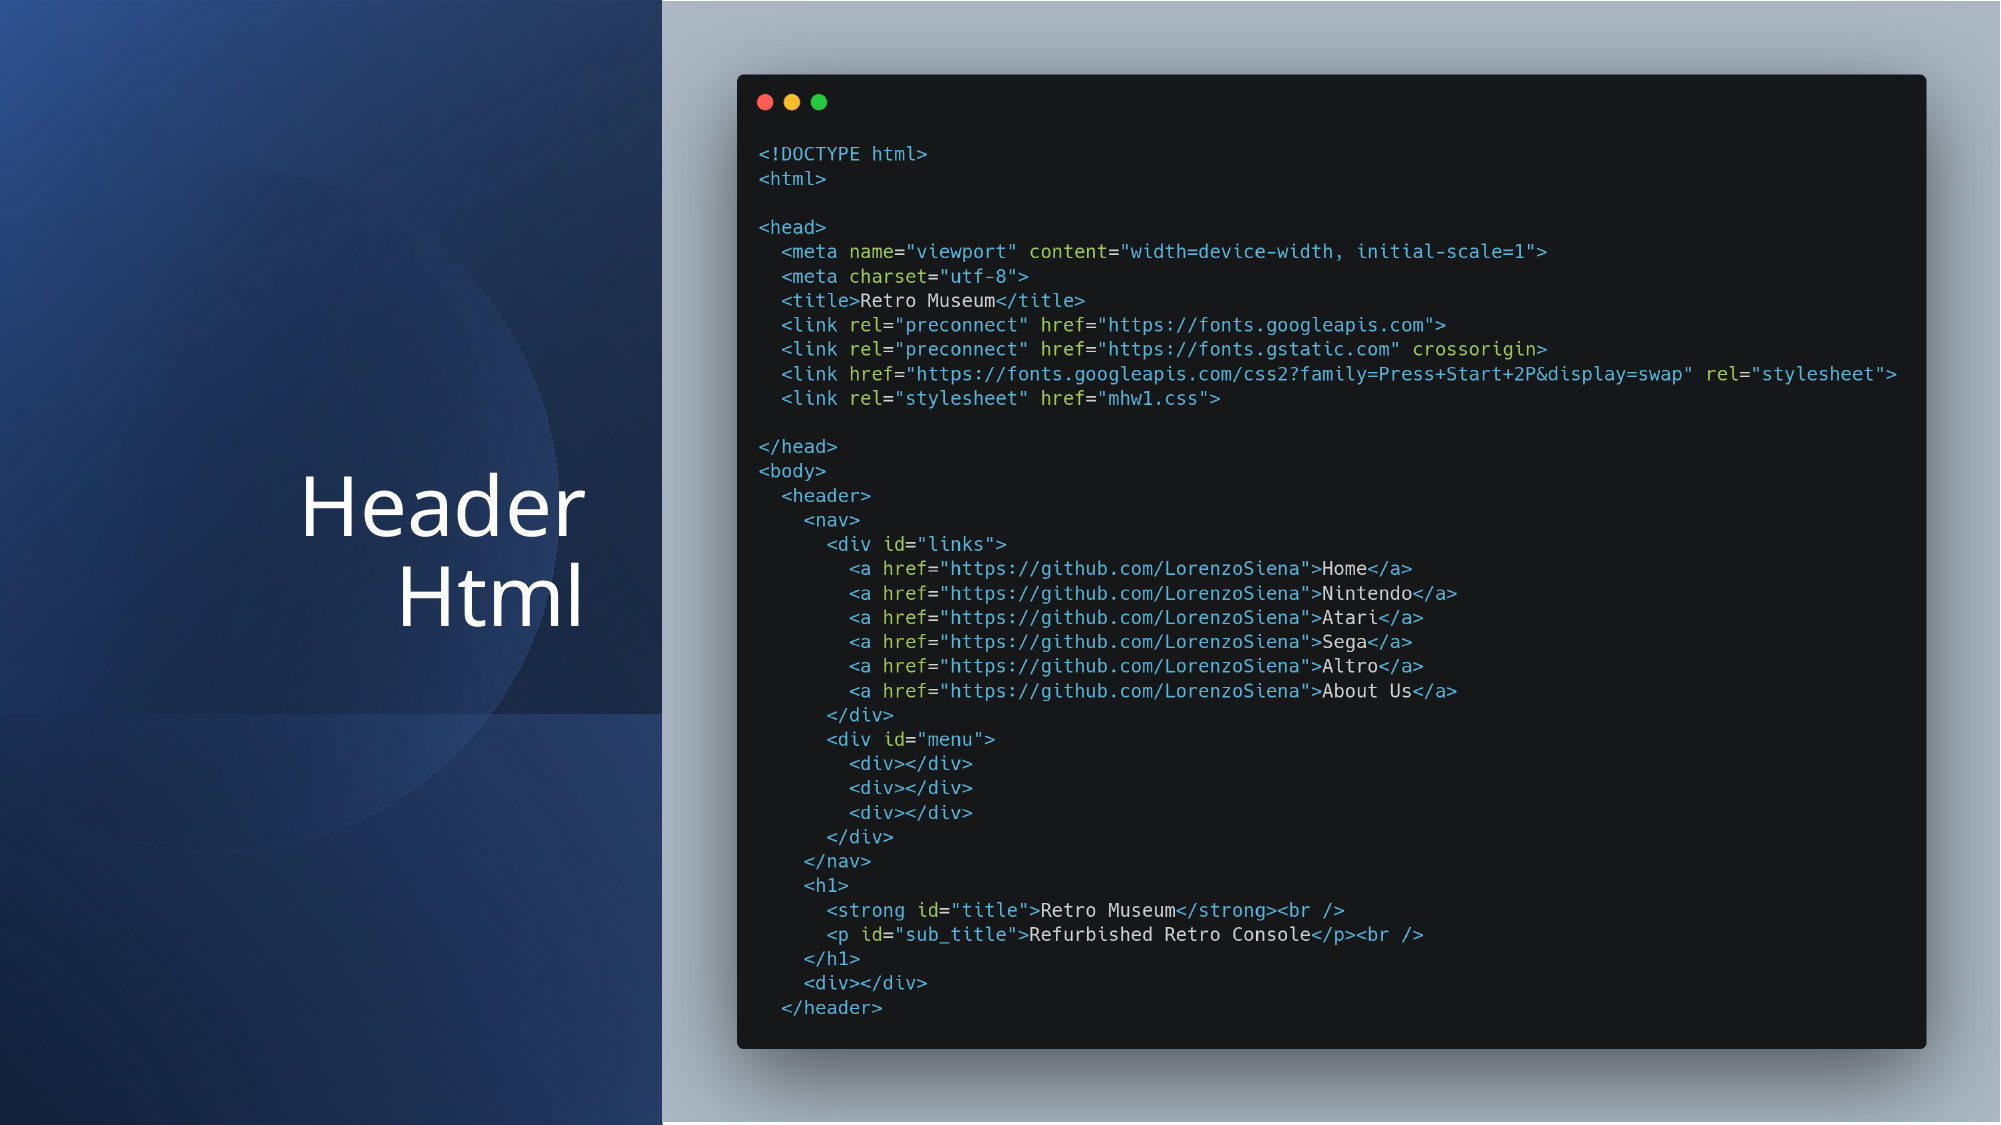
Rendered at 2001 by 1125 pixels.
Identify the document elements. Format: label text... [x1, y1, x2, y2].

text_box [0, 0, 2000, 1125]
title Header Html [76, 96, 602, 652]
picture [662, 1, 2000, 1123]
